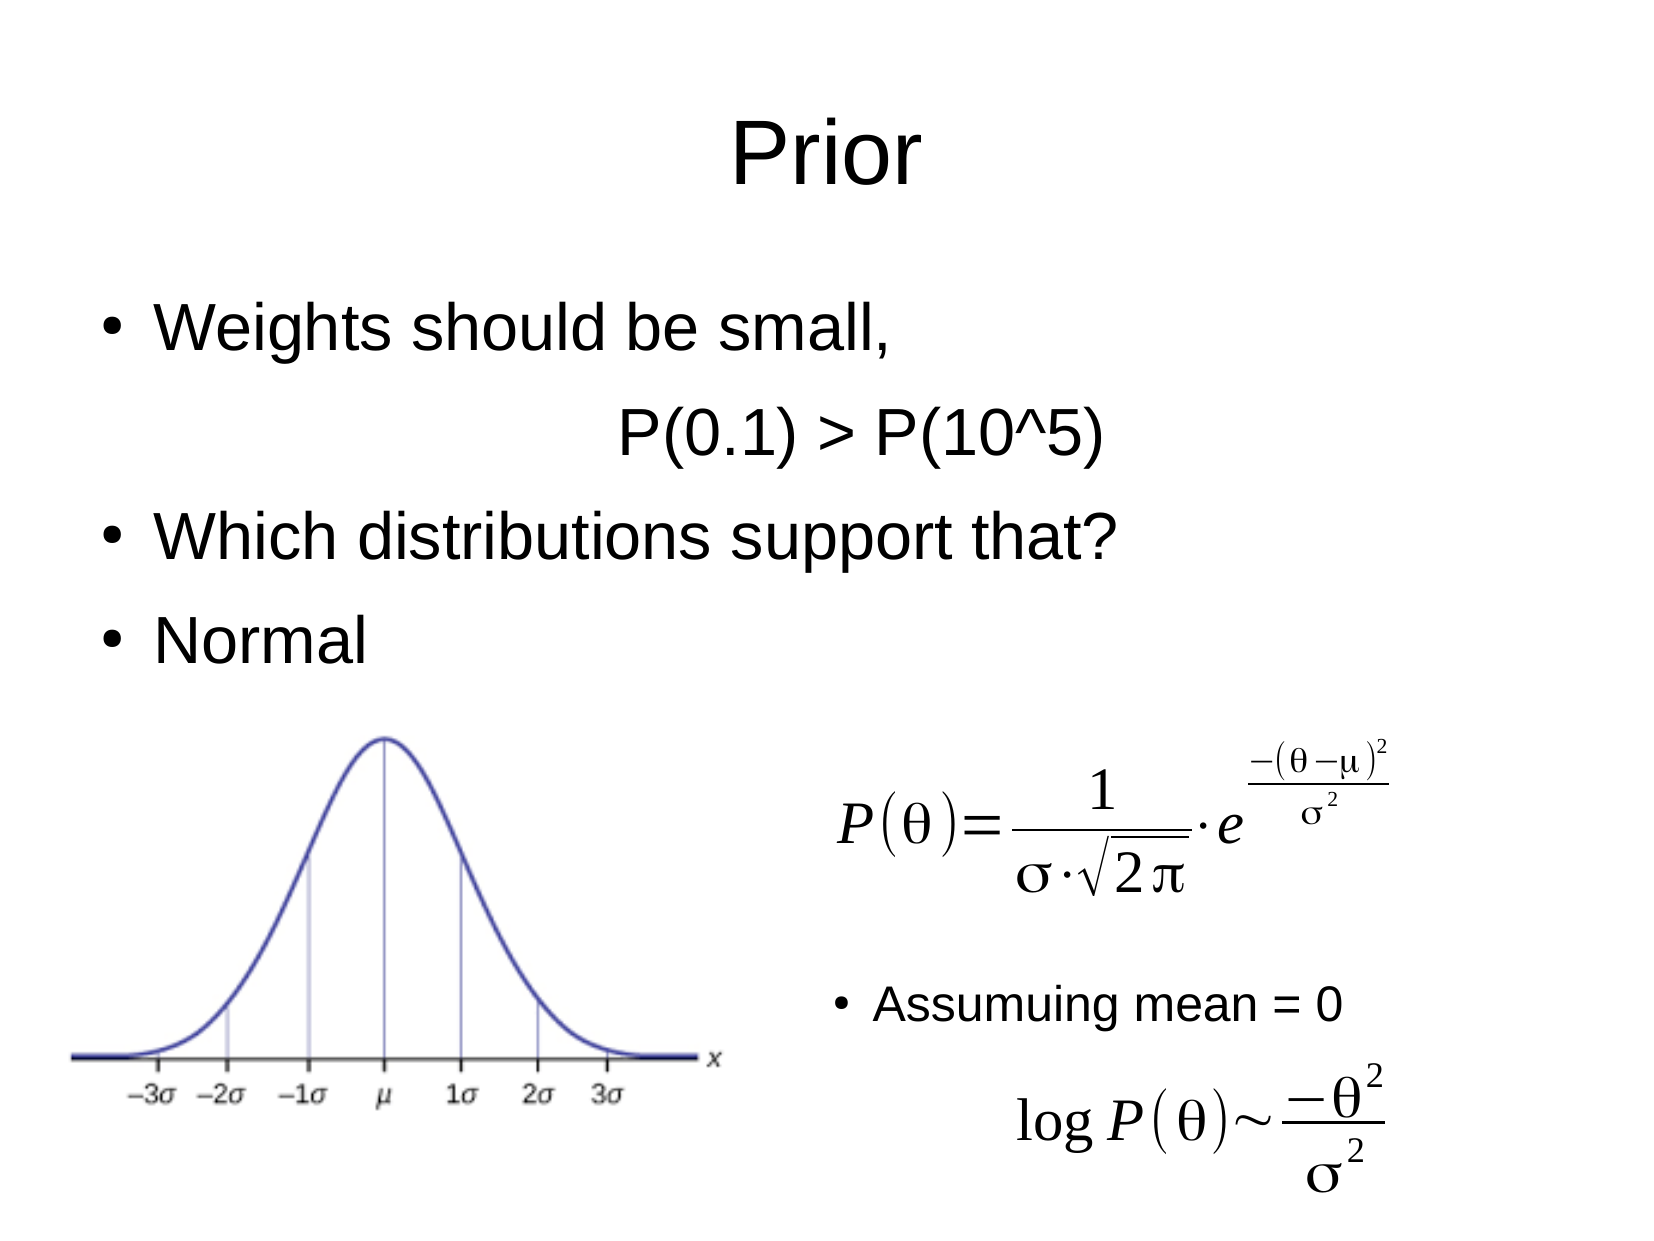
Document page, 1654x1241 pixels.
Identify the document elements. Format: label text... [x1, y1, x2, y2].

chart [1001, 1053, 1403, 1195]
text_box Assumuing mean = 0 [819, 976, 1351, 1066]
picture [36, 725, 758, 1126]
title Prior [82, 49, 1571, 257]
list Weights should be small, P(0.1) > P(10^5) Which distributions support that? Normal [82, 290, 1571, 1010]
chart [818, 734, 1406, 906]
